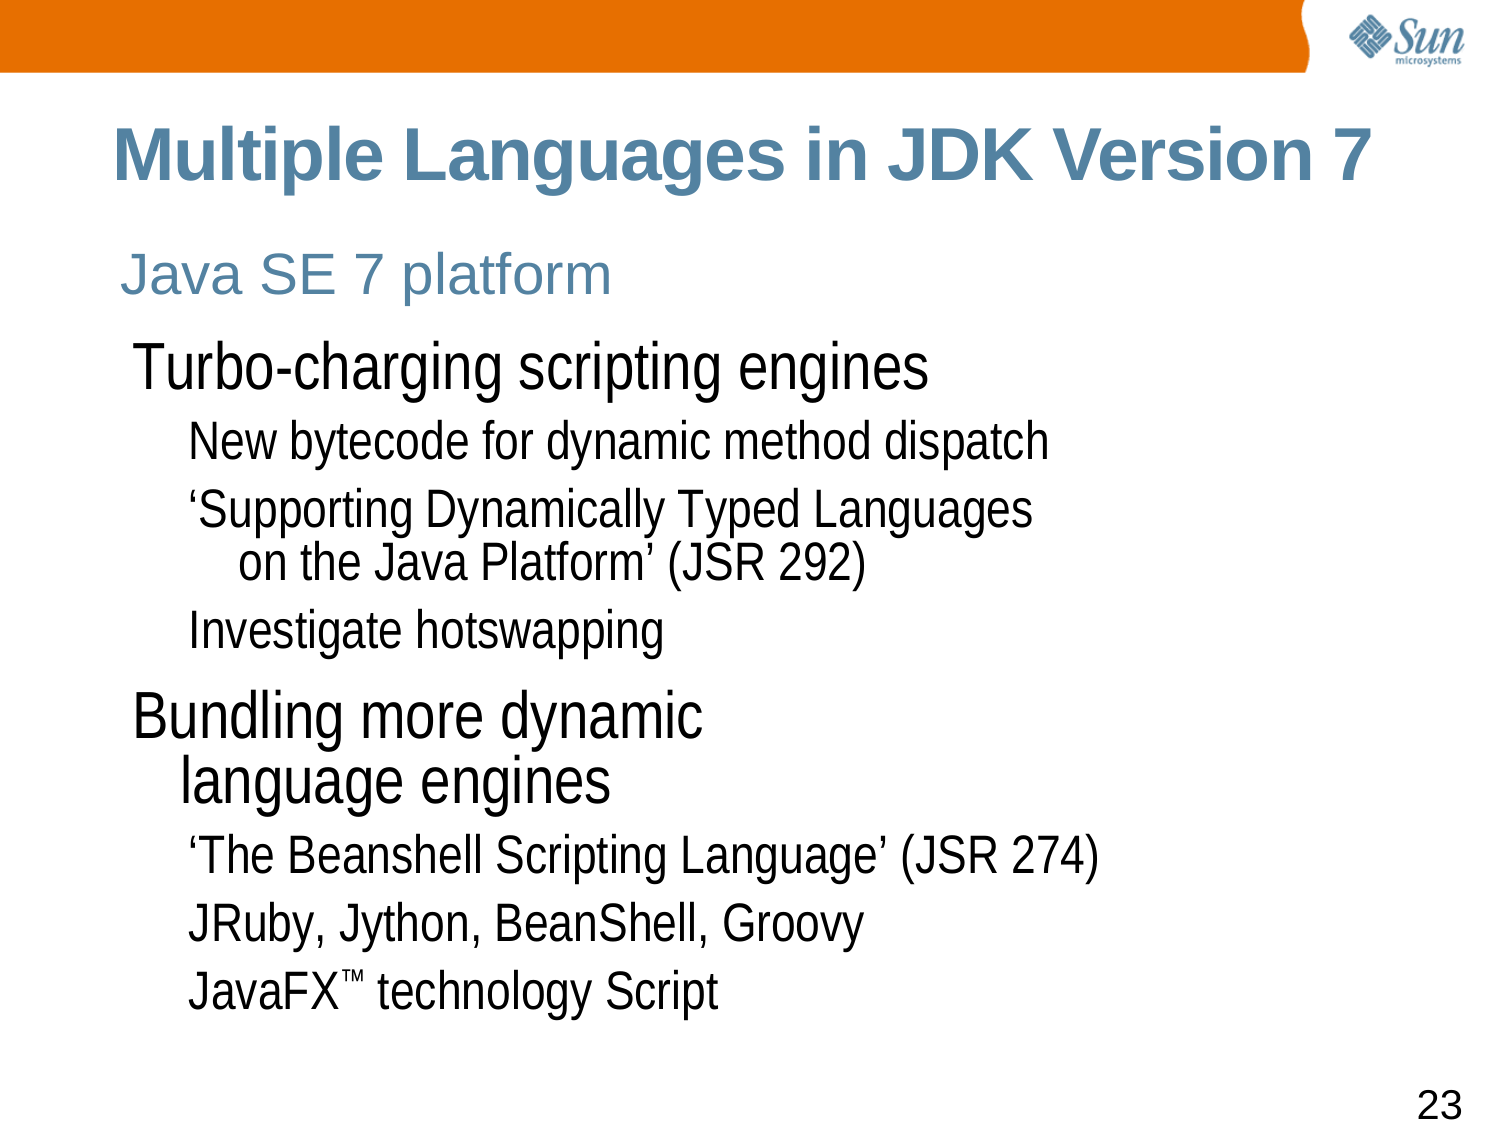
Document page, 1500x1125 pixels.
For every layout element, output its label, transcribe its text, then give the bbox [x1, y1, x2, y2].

text_box Java SE 7 platform [112, 229, 1388, 318]
list Turbo-charging scripting engines New bytecode for dynamic method dispatch ‘Supporting Dynamically Typed Languages on the Java Platform’ (JSR 292) Investigate hotswapping Bundling more dynamic language engines ‘The Beanshell Scripting Language’ (JSR 274) JRuby, Jython, BeanShell, Groovy JavaFX™ technology Script [112, 337, 1307, 1125]
picture [0, 0, 1500, 75]
title Multiple Languages in JDK Version 7 [112, 119, 1477, 271]
